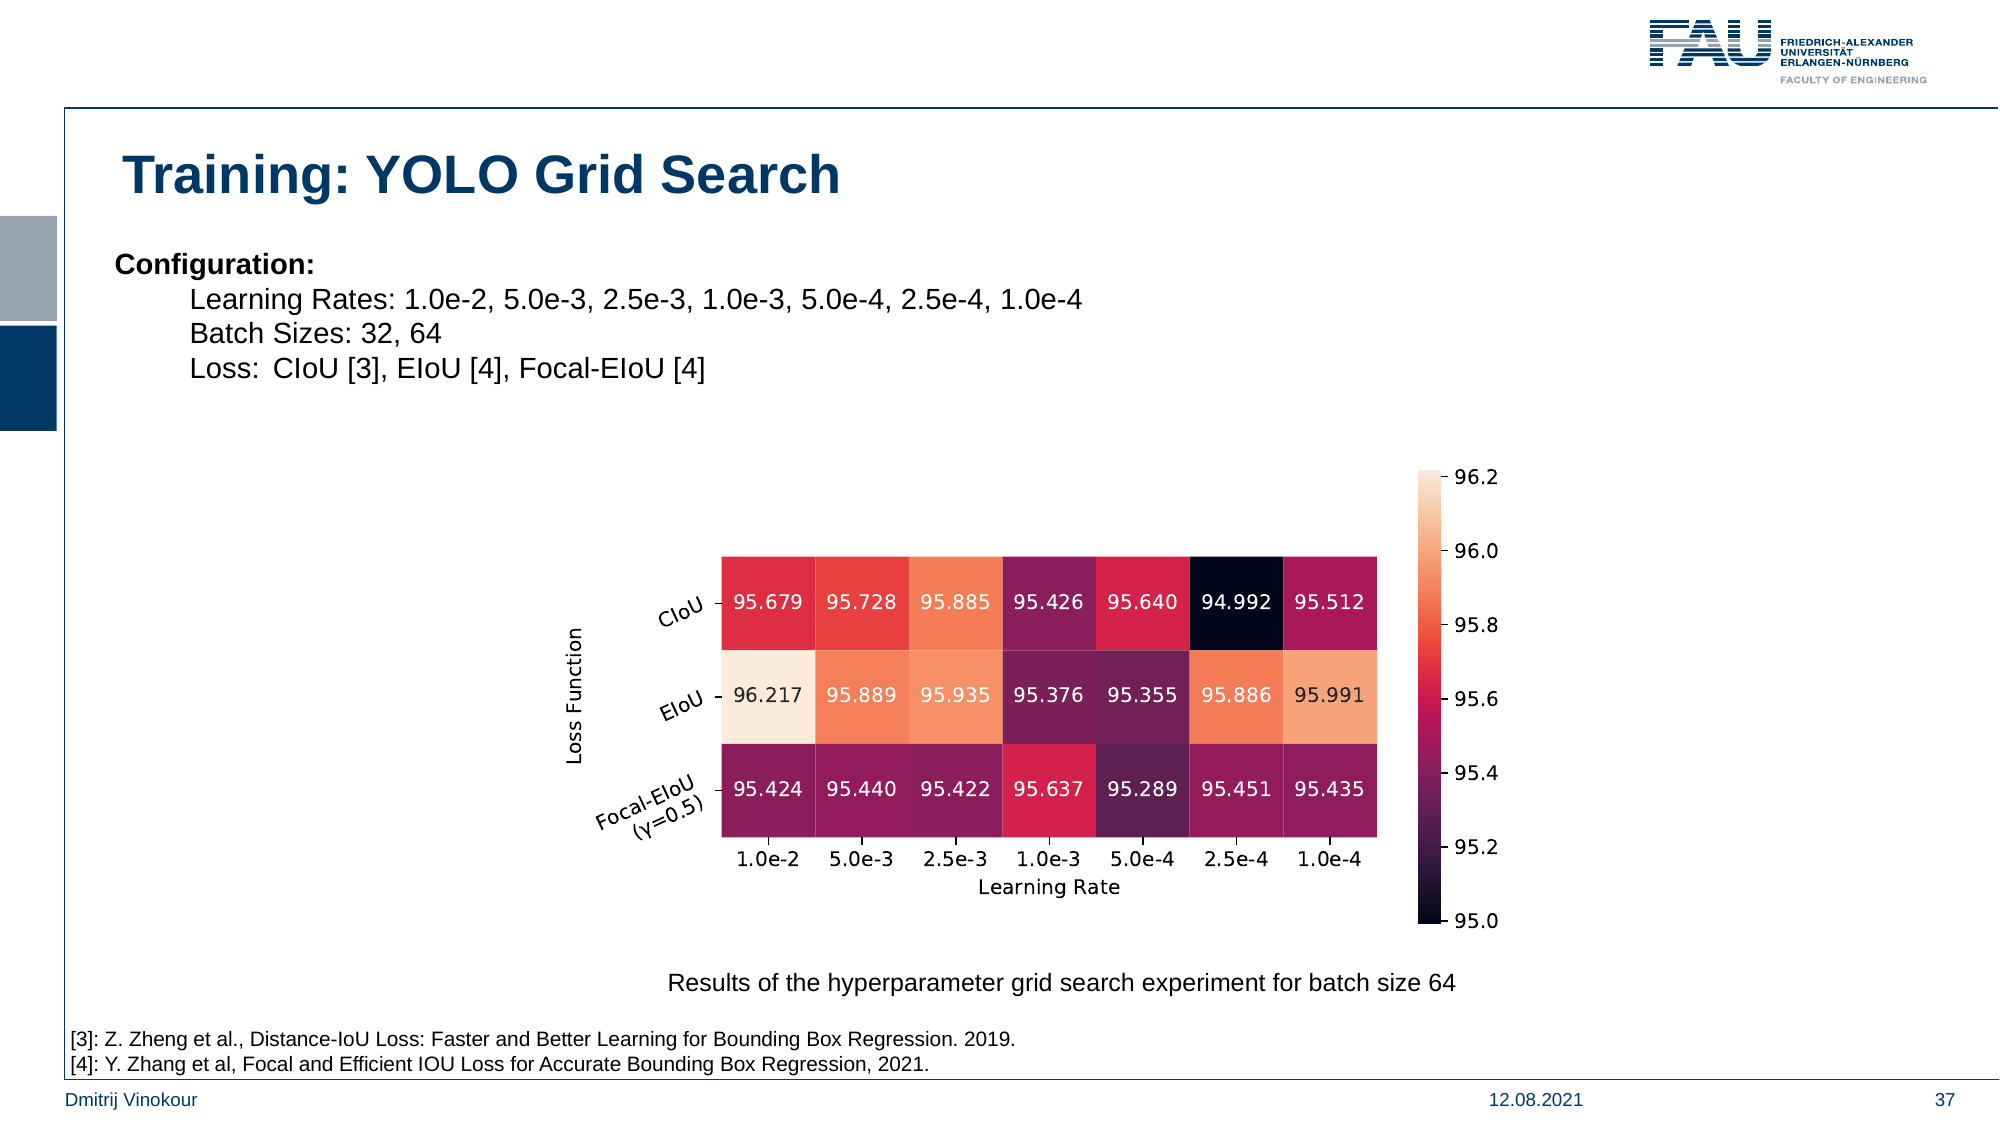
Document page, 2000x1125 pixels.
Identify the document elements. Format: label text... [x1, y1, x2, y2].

text_box <number> [1798, 1087, 1956, 1119]
text_box Dmitrij Vinokour [64, 1087, 1403, 1119]
text_box Configuration: Learning Rates: 1.0e-2, 5.0e-3, 2.5e-3, 1.0e-3, 5.0e-4, 2.5e-4, 1.0e-4 Batch Sizes: 32, 64 Loss: CIoU [3], EIoU [4], Focal-EIoU [4] [99, 237, 1946, 463]
picture [543, 445, 1563, 956]
text_box Training: YOLO Grid Search [122, 139, 1946, 237]
text_box 12.08.2021 [1489, 1087, 1725, 1119]
text_box [3]: Z. Zheng et al., Distance-IoU Loss: Faster and Better Learning for Bounding Box Regression. 2019. [4]: Y. Zhang et al, Focal and Efficient IOU Loss for Accurate Bounding Box Regression, 2021. [55, 1018, 2000, 1064]
text_box Results of the hyperparameter grid search experiment for batch size 64 [652, 961, 1474, 1005]
